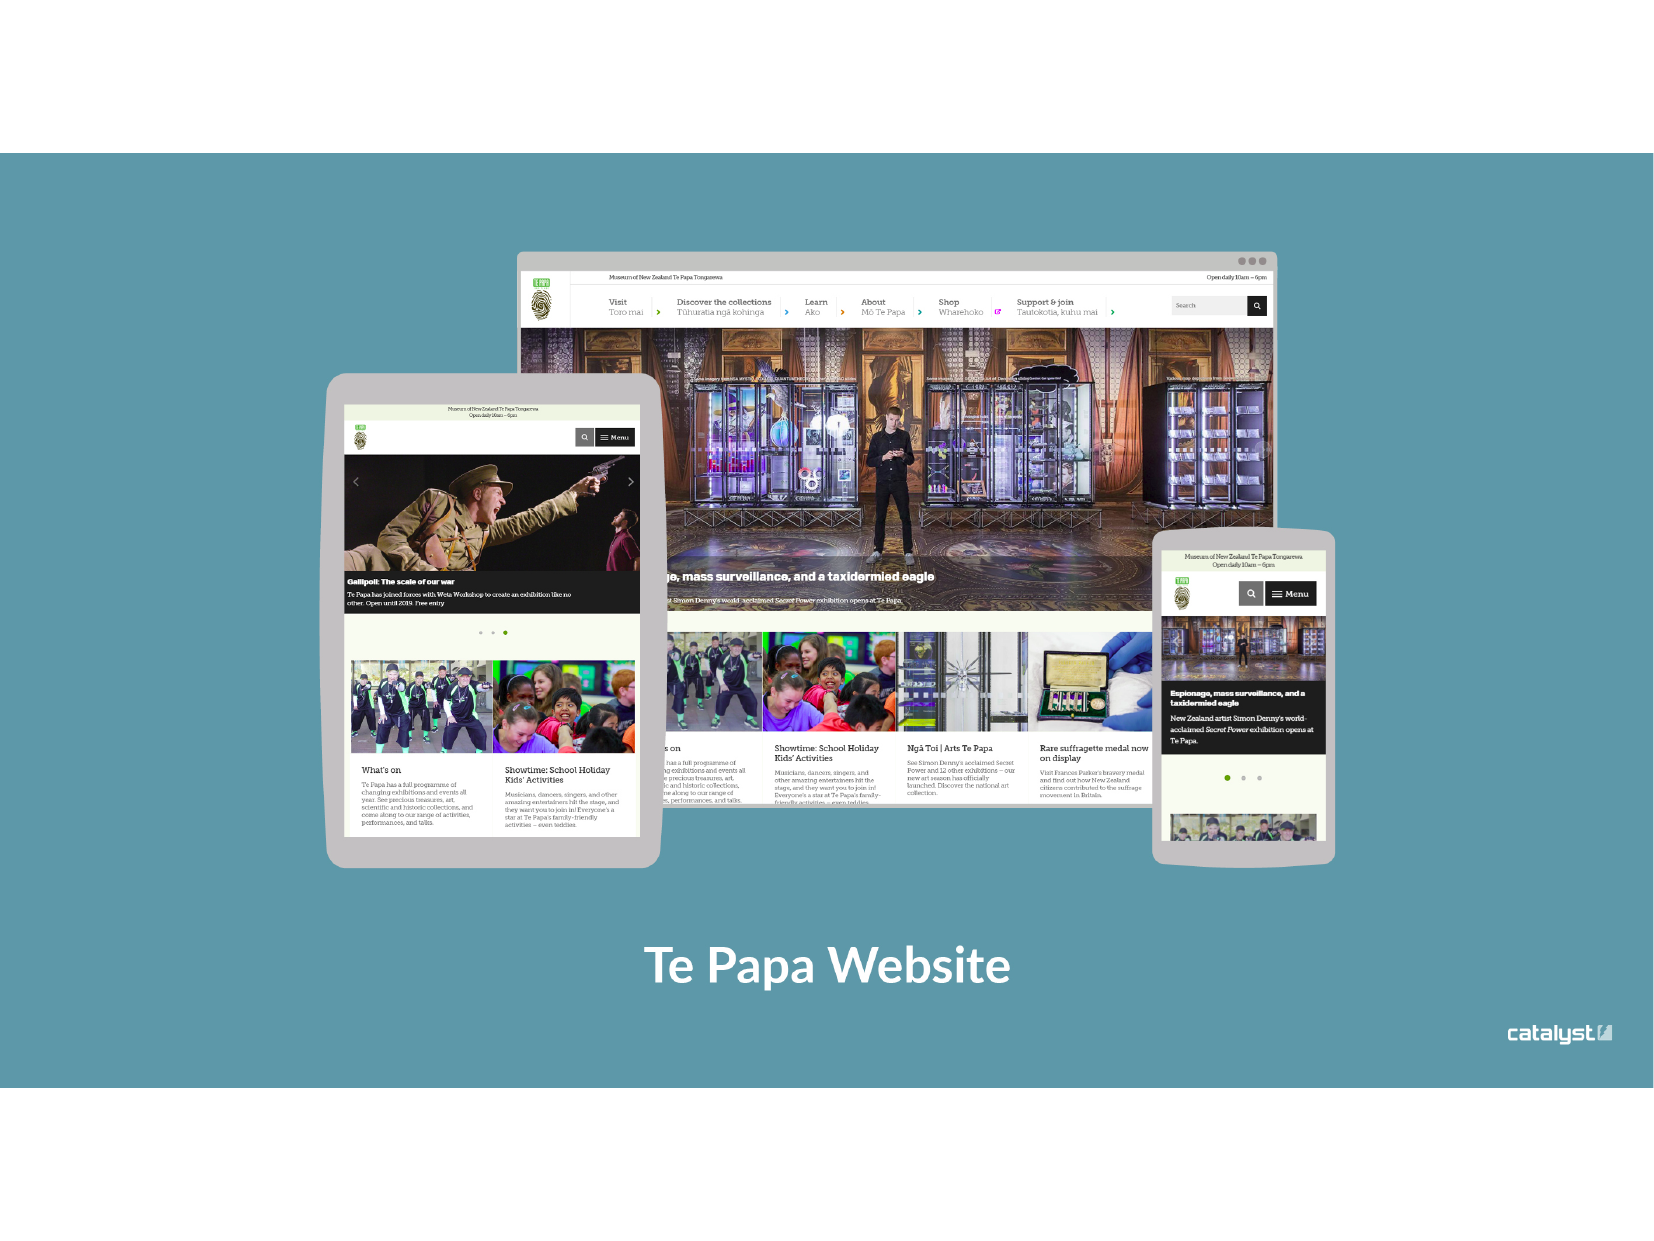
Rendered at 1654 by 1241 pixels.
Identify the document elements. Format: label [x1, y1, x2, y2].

picture [0, 153, 1654, 1088]
